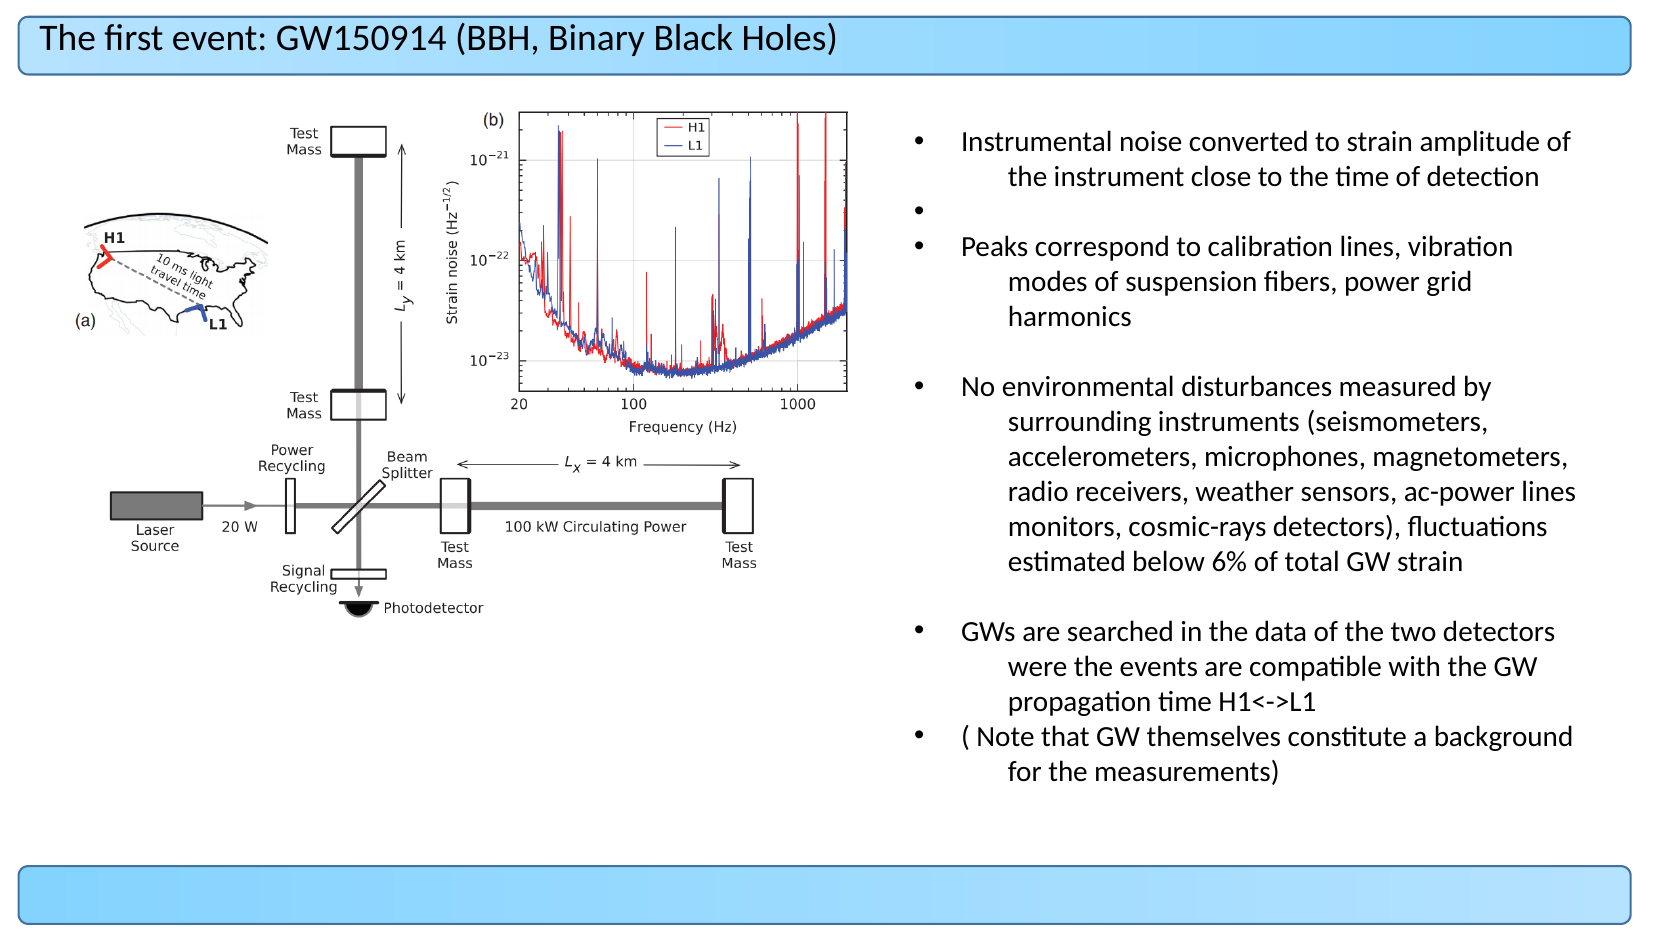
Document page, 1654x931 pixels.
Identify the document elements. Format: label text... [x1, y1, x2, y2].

text_box Instrumental noise converted to strain amplitude of the instrument close to the time of detection Peaks correspond to calibration lines, vibration modes of suspension fibers, power grid harmonics No environmental disturbances measured by surrounding instruments (seismometers, accelerometers, microphones, magnetometers, radio receivers, weather sensors, ac-power lines monitors, cosmic-rays detectors), fluctuations estimated below 6% of total GW strain GWs are searched in the data of the two detectors were the events are compatible with the GW propagation time H1<->L1 ( Note that GW themselves constitute a background for the measurements) [899, 115, 1605, 767]
picture [62, 106, 859, 625]
text_box The first event: GW150914 (BBH, Binary Black Holes) [24, 15, 1628, 77]
